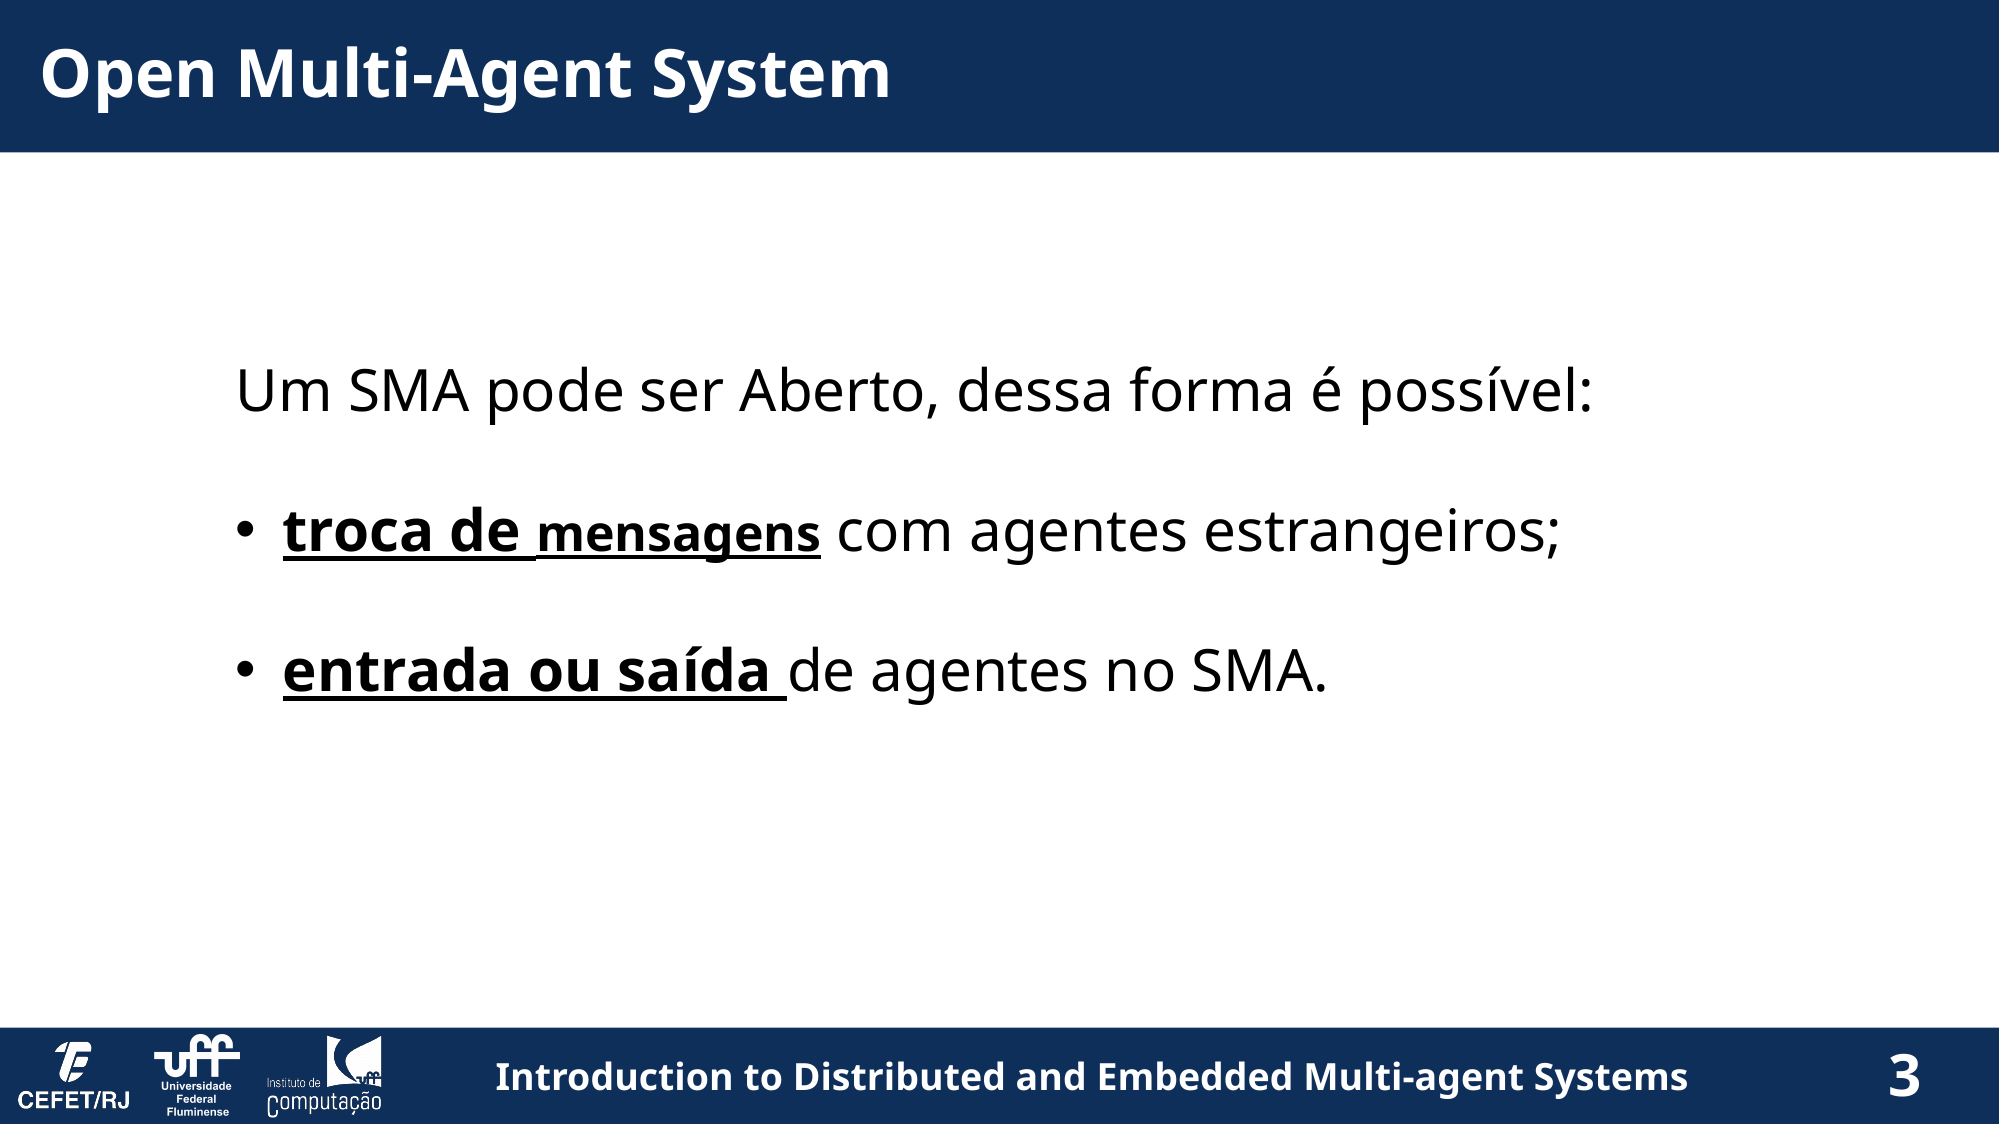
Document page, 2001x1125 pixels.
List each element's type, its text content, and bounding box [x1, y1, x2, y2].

text_box Open Multi-Agent System [25, 23, 1999, 119]
text_box Um SMA pode ser Aberto, dessa forma é possível: troca de mensagens com agentes estrangeiros; entrada ou saída de agentes no SMA. [220, 346, 1817, 711]
picture [153, 1033, 241, 1121]
picture [265, 1033, 383, 1118]
picture [18, 1021, 129, 1125]
